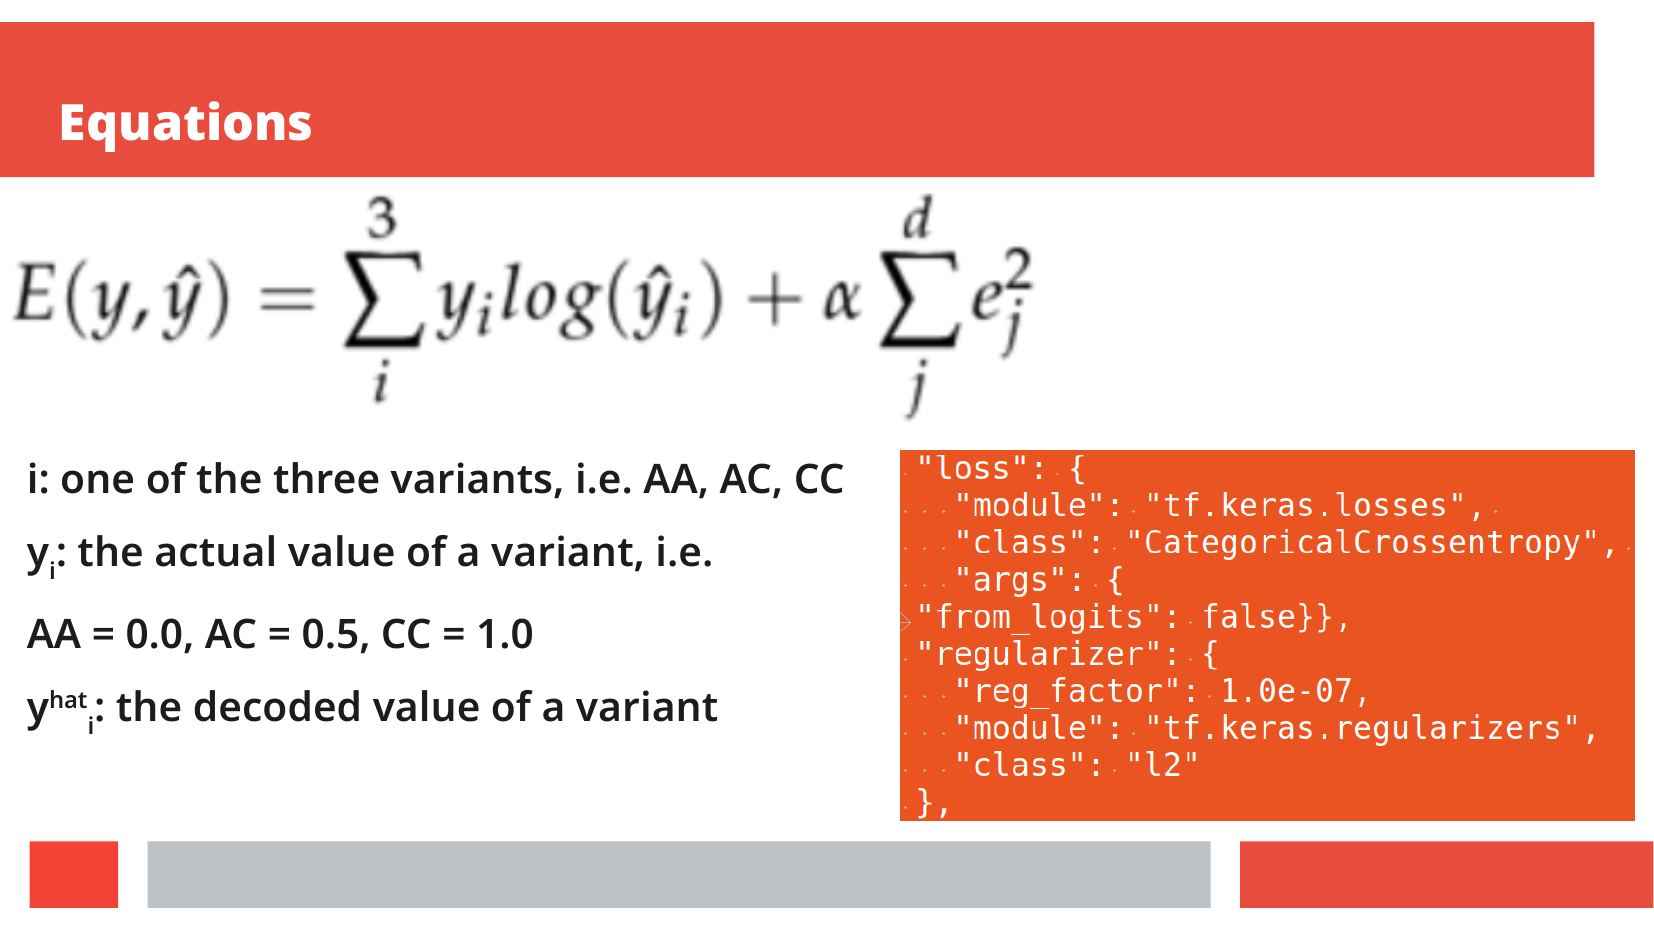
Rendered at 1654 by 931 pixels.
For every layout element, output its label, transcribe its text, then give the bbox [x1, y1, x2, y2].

title Equations [59, 44, 1595, 156]
picture [11, 193, 1036, 422]
list i: one of the three variants, i.e. AA, AC, CC yi: the actual value of a variant, i.e. AA = 0.0, AC = 0.5, CC = 1.0 yhati: the decoded value of a variant [26, 450, 886, 826]
picture [900, 450, 1635, 825]
